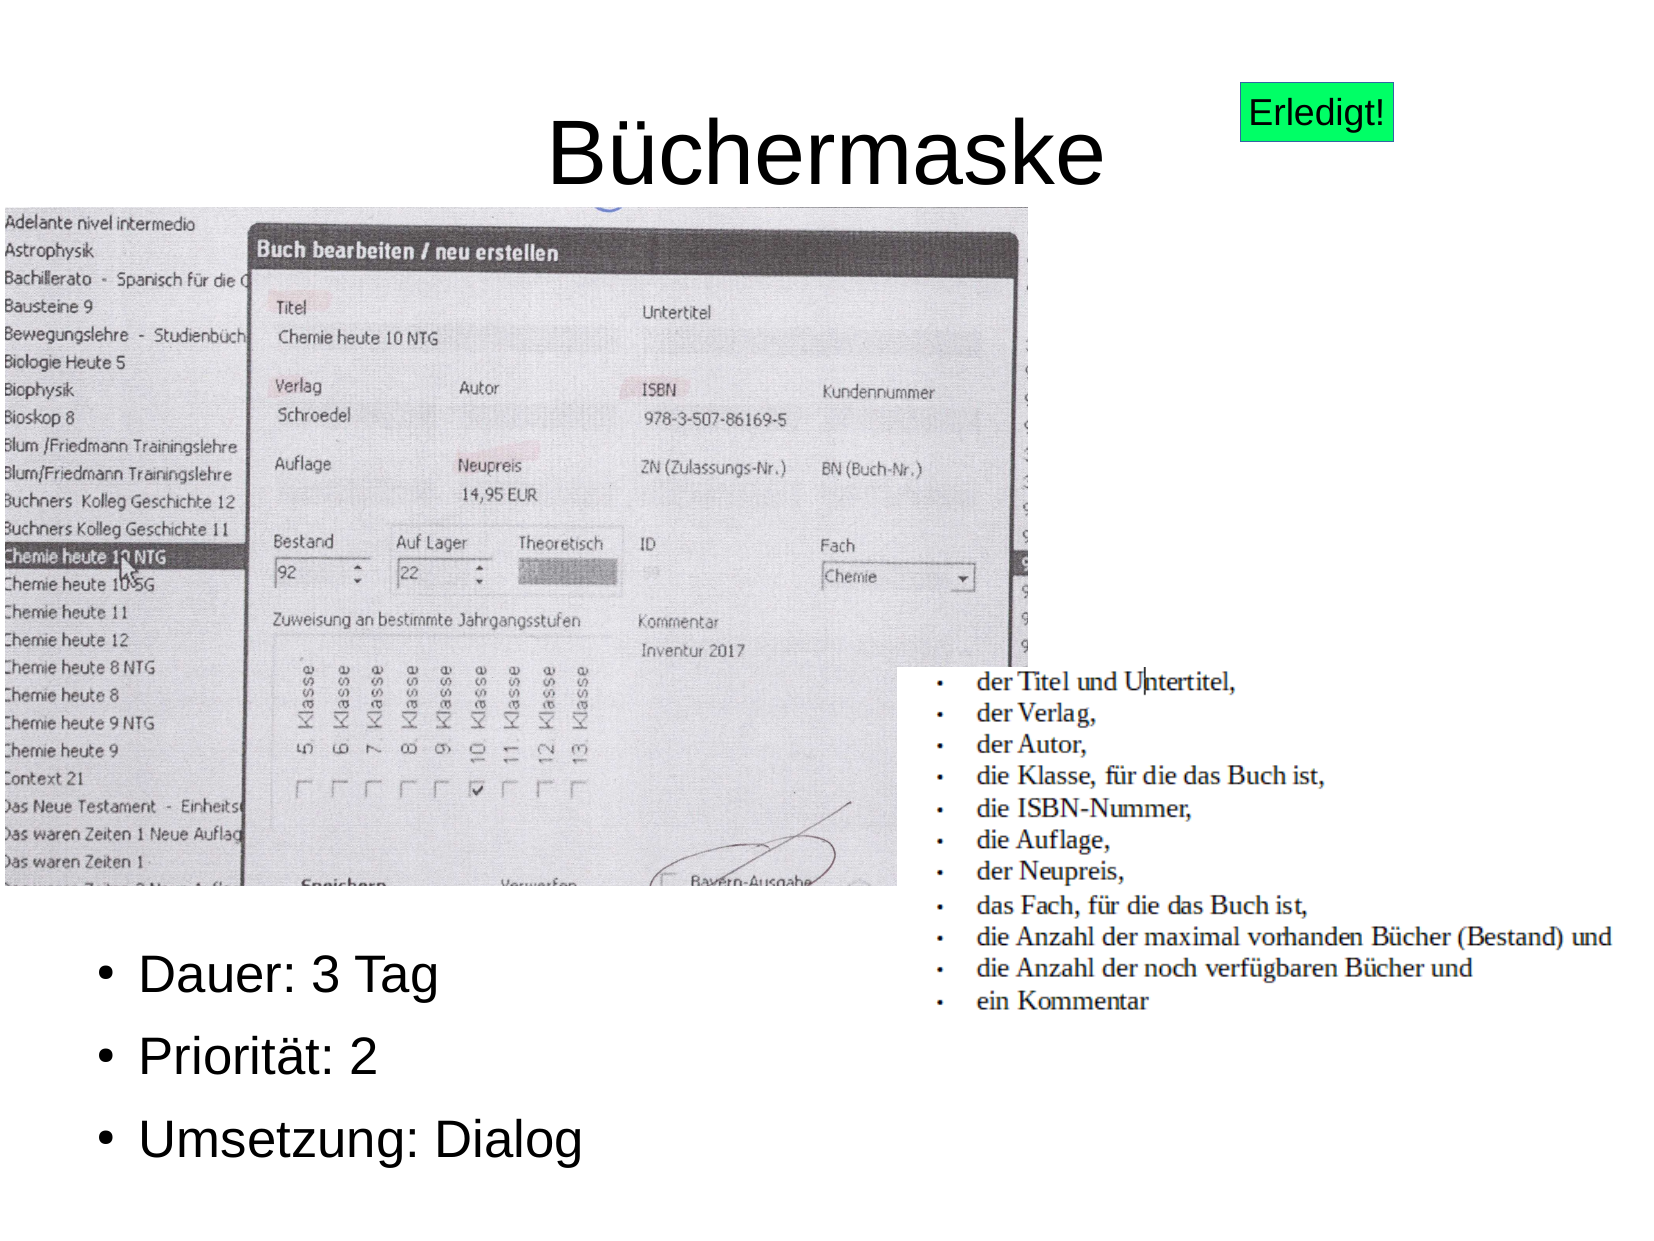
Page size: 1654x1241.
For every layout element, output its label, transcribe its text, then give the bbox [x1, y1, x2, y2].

picture [5, 207, 1639, 1016]
list Dauer: 3 Tag Priorität: 2 Umsetzung: Dialog [82, 944, 1571, 1170]
text_box Erledigt! [1240, 82, 1394, 142]
title Büchermaske [82, 49, 1571, 257]
